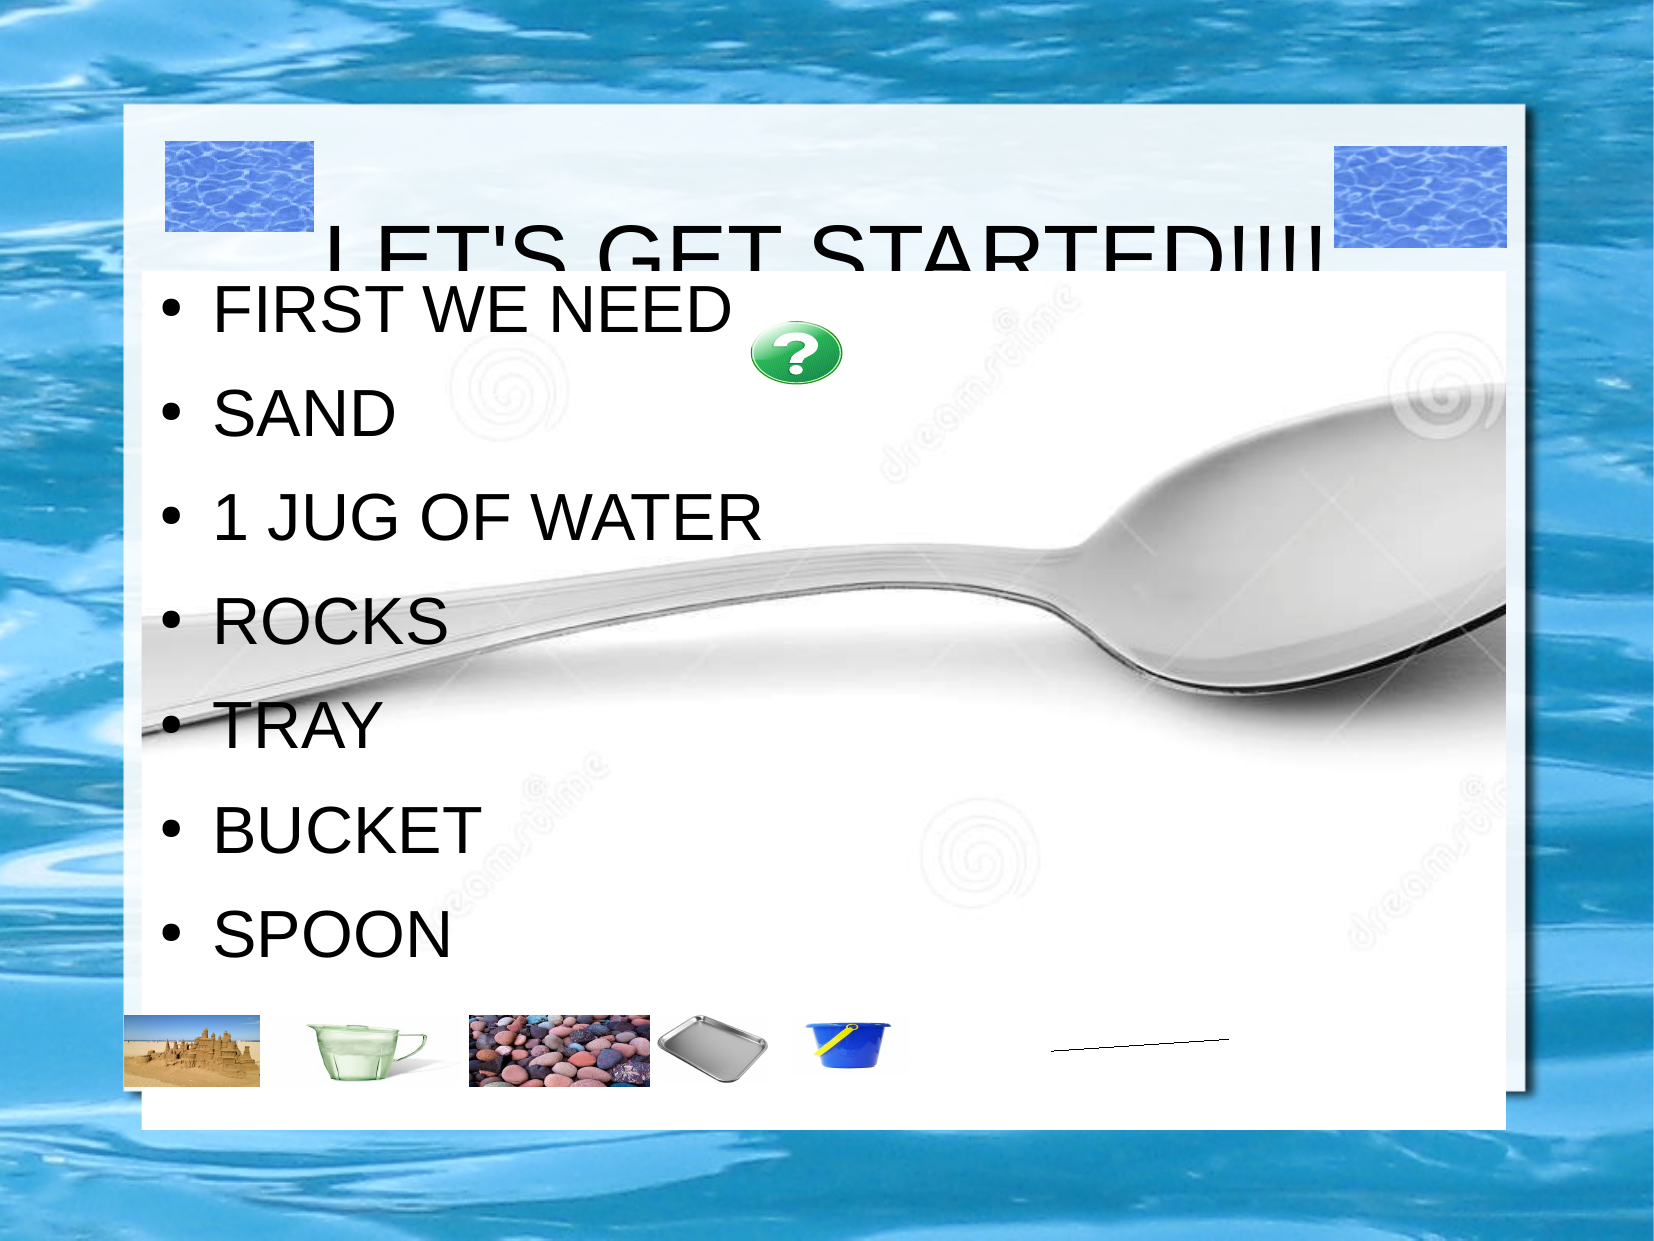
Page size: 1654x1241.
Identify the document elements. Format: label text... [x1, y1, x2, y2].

title LET'S GET STARTED!!!! [147, 118, 1506, 271]
list FIRST WE NEED SAND 1 JUG OF WATER ROCKS TRAY BUCKET SPOON [141, 271, 1506, 1130]
picture [0, 0, 1654, 1241]
